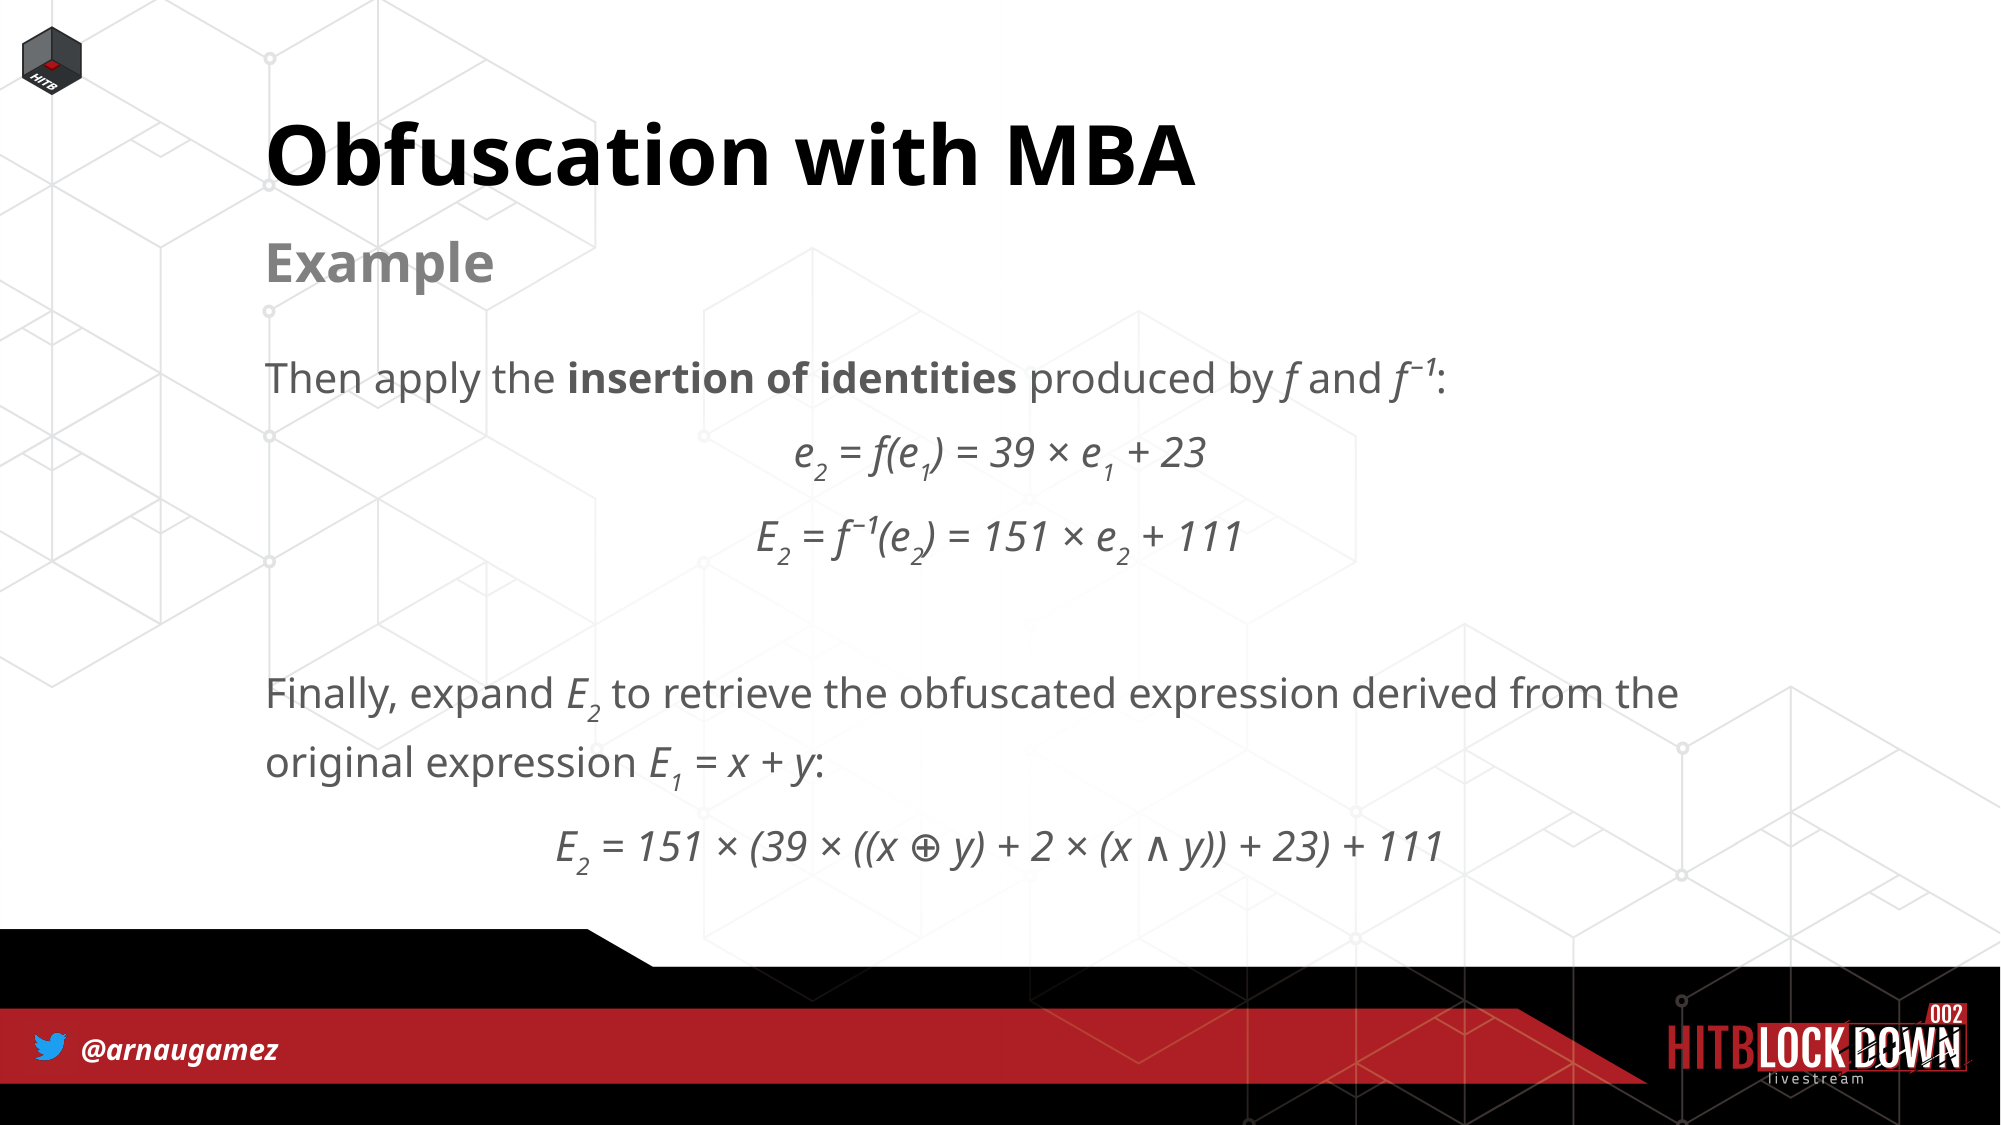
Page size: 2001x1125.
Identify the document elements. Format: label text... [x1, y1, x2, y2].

text_box Example [249, 227, 1790, 322]
text_box Then apply the insertion of identities produced by f and f⁻¹: e2 = f(e1) = 39 × e1 + 23 E2 = f⁻¹(e2) = 151 × e2 + 111 Finally, expand E2 to retrieve the obfuscated expression derived from the original expression E1 = x + y: E2 = 151 × (39 × ((x ⊕ y) + 2 × (x ∧ y)) + 23) + 111 [250, 336, 1751, 1051]
title Obfuscation with MBA [249, 108, 1750, 210]
picture [0, 0, 2001, 1125]
